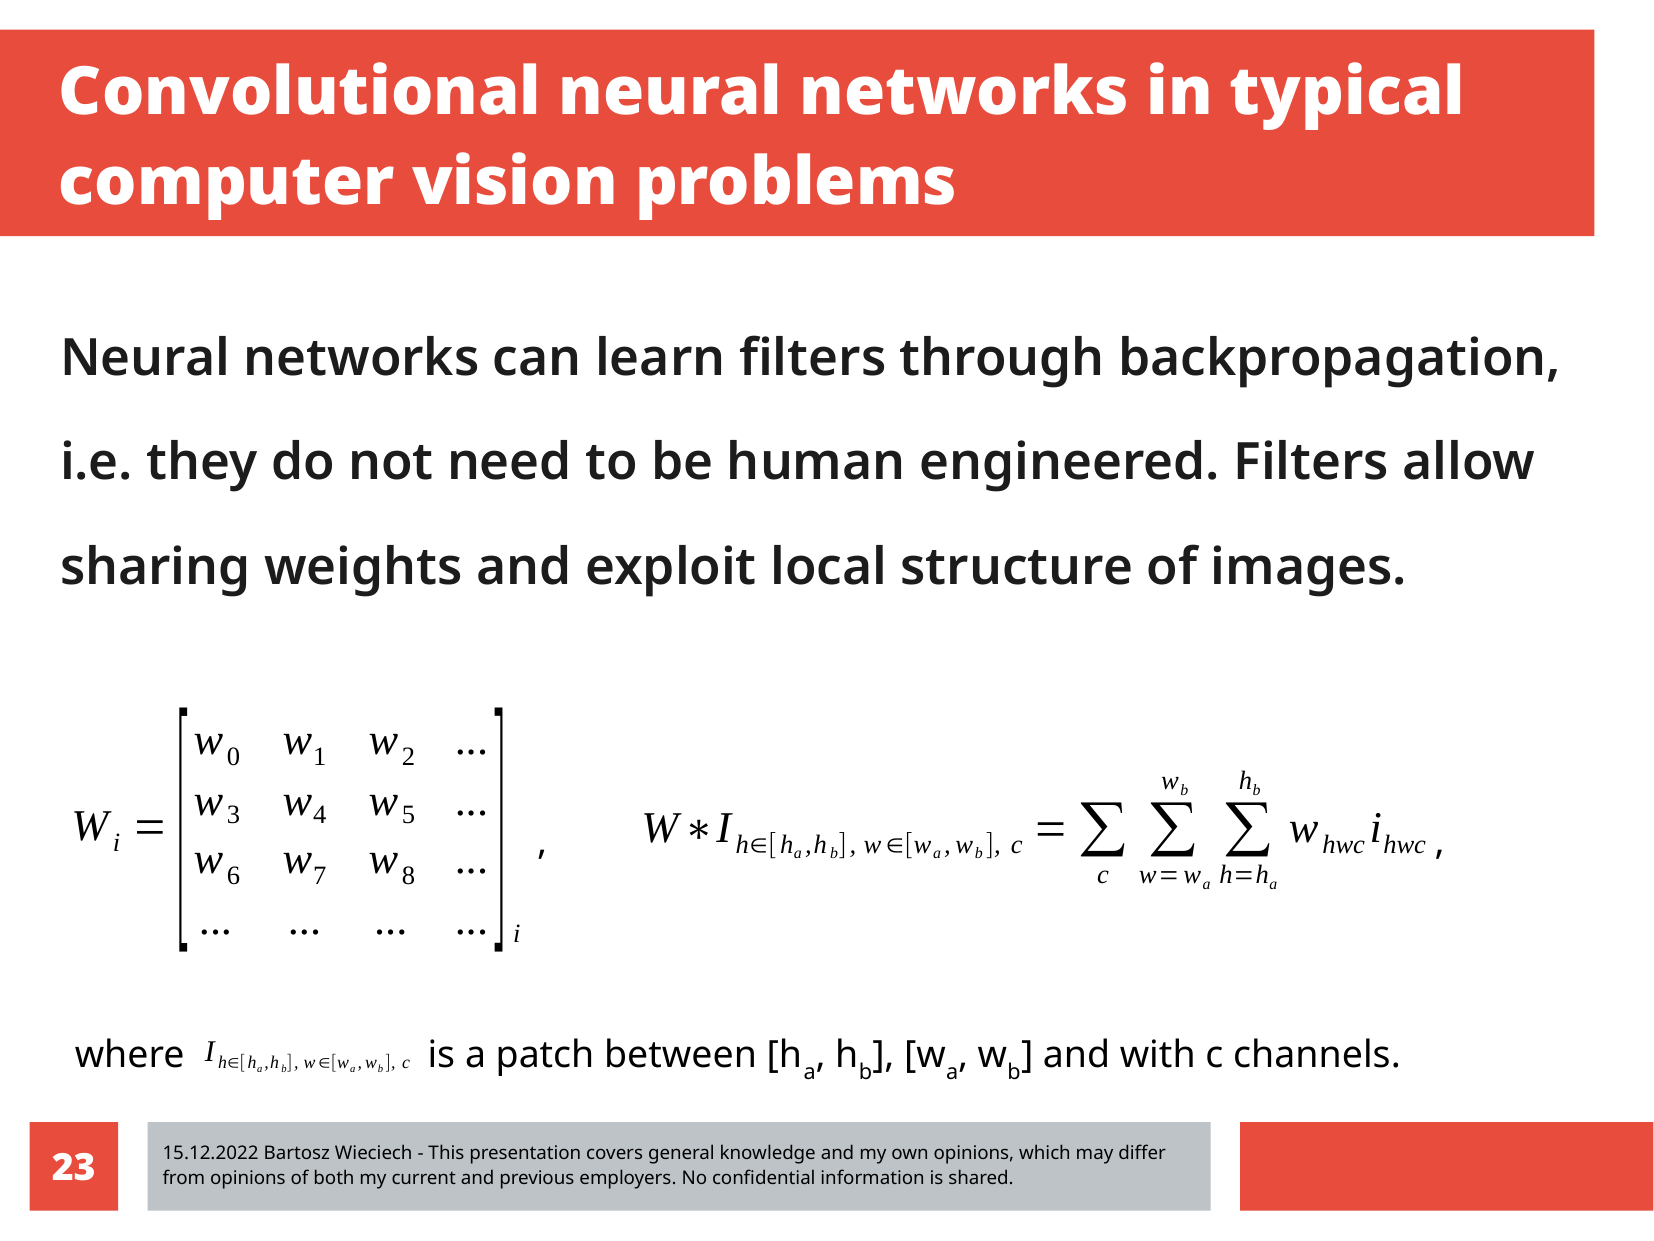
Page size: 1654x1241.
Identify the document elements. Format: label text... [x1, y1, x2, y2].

text_box , [1419, 806, 1465, 873]
text_box , [522, 806, 568, 873]
chart [195, 1035, 418, 1076]
chart [630, 765, 1438, 893]
chart [60, 705, 531, 954]
list Neural networks can learn filters through backpropagation, i.e. they do not need to be human engineered. Filters allow sharing weights and exploit local structure of images. [60, 285, 1566, 631]
title Convolutional neural networks in typical computer vision problems [59, 76, 1595, 225]
text_box where is a patch between [ha, hb], [wa, wb] and with c channels. [60, 1020, 1471, 1094]
